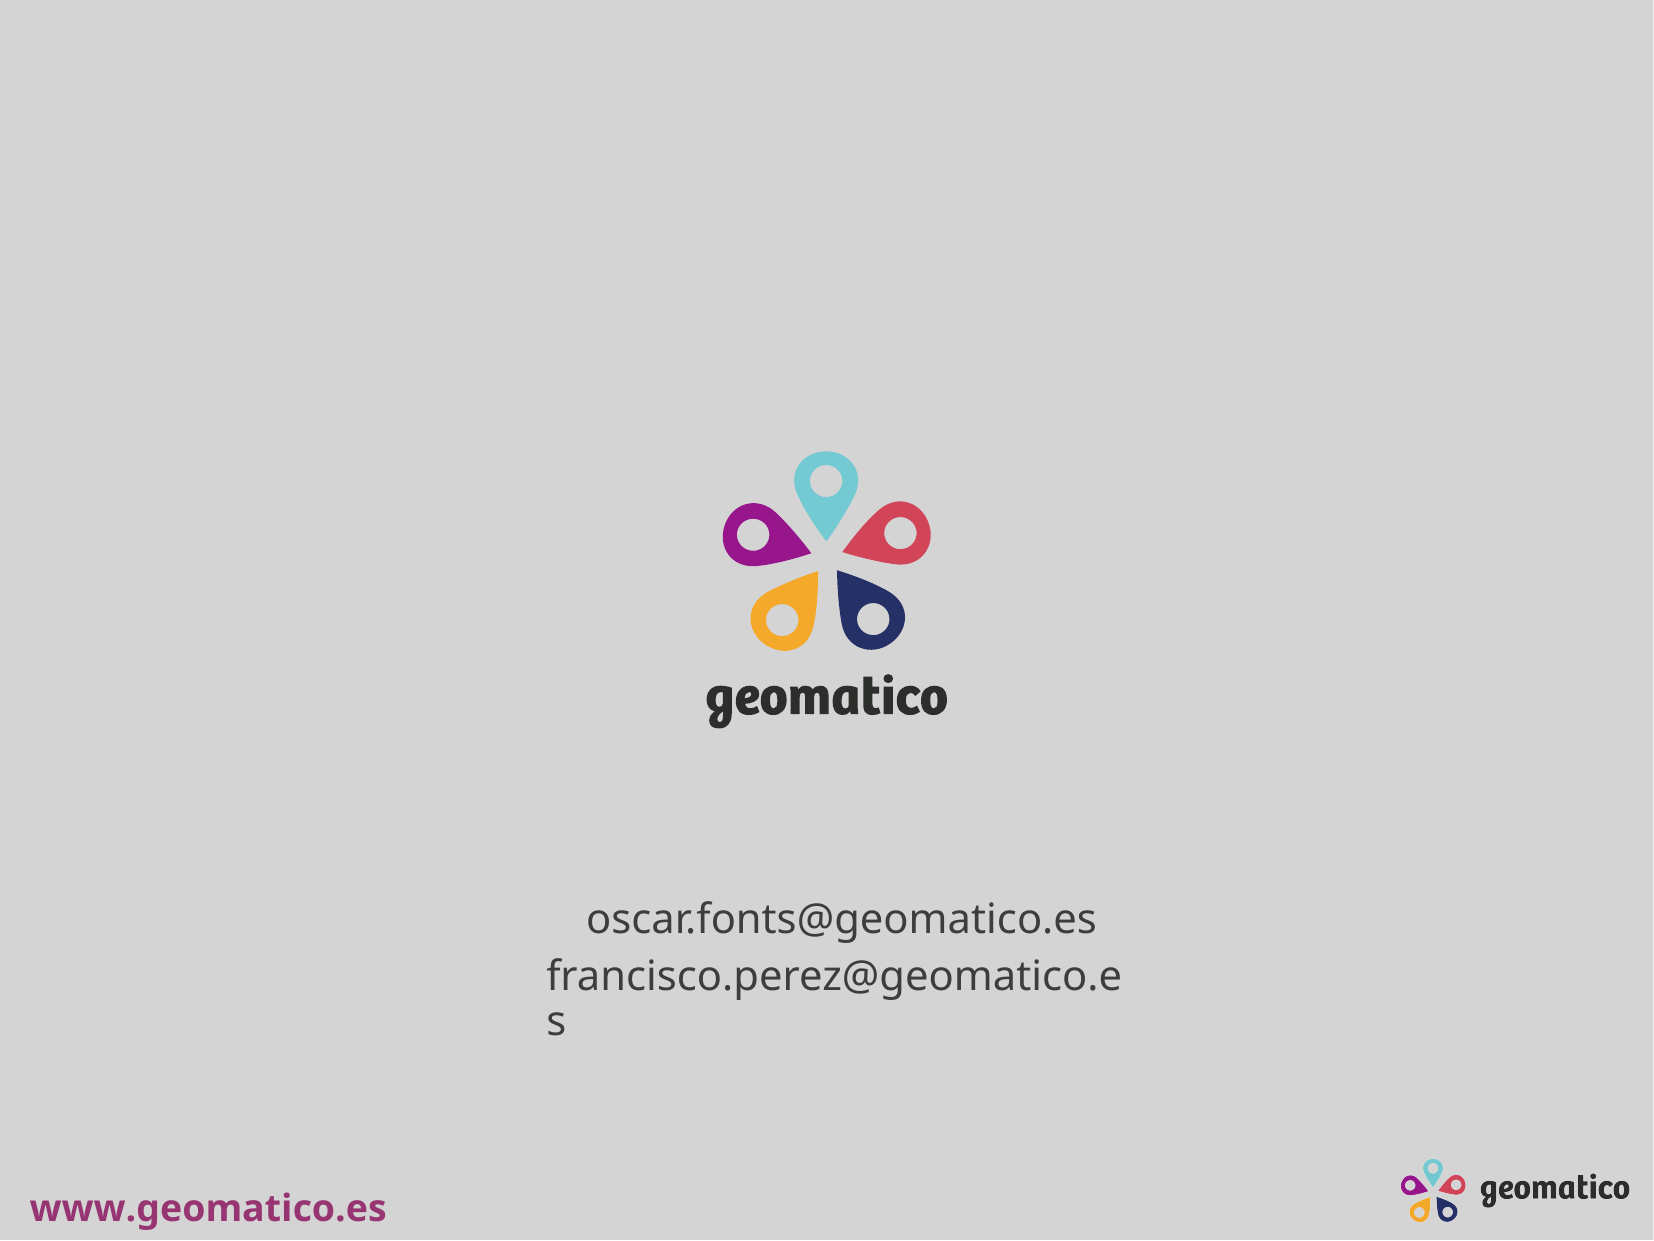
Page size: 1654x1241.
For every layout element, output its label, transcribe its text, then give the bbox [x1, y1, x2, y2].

picture [679, 432, 975, 739]
text_box oscar.fonts@geomatico.es francisco.perez@geomatico.es [531, 824, 1152, 1067]
picture [1389, 1152, 1642, 1229]
